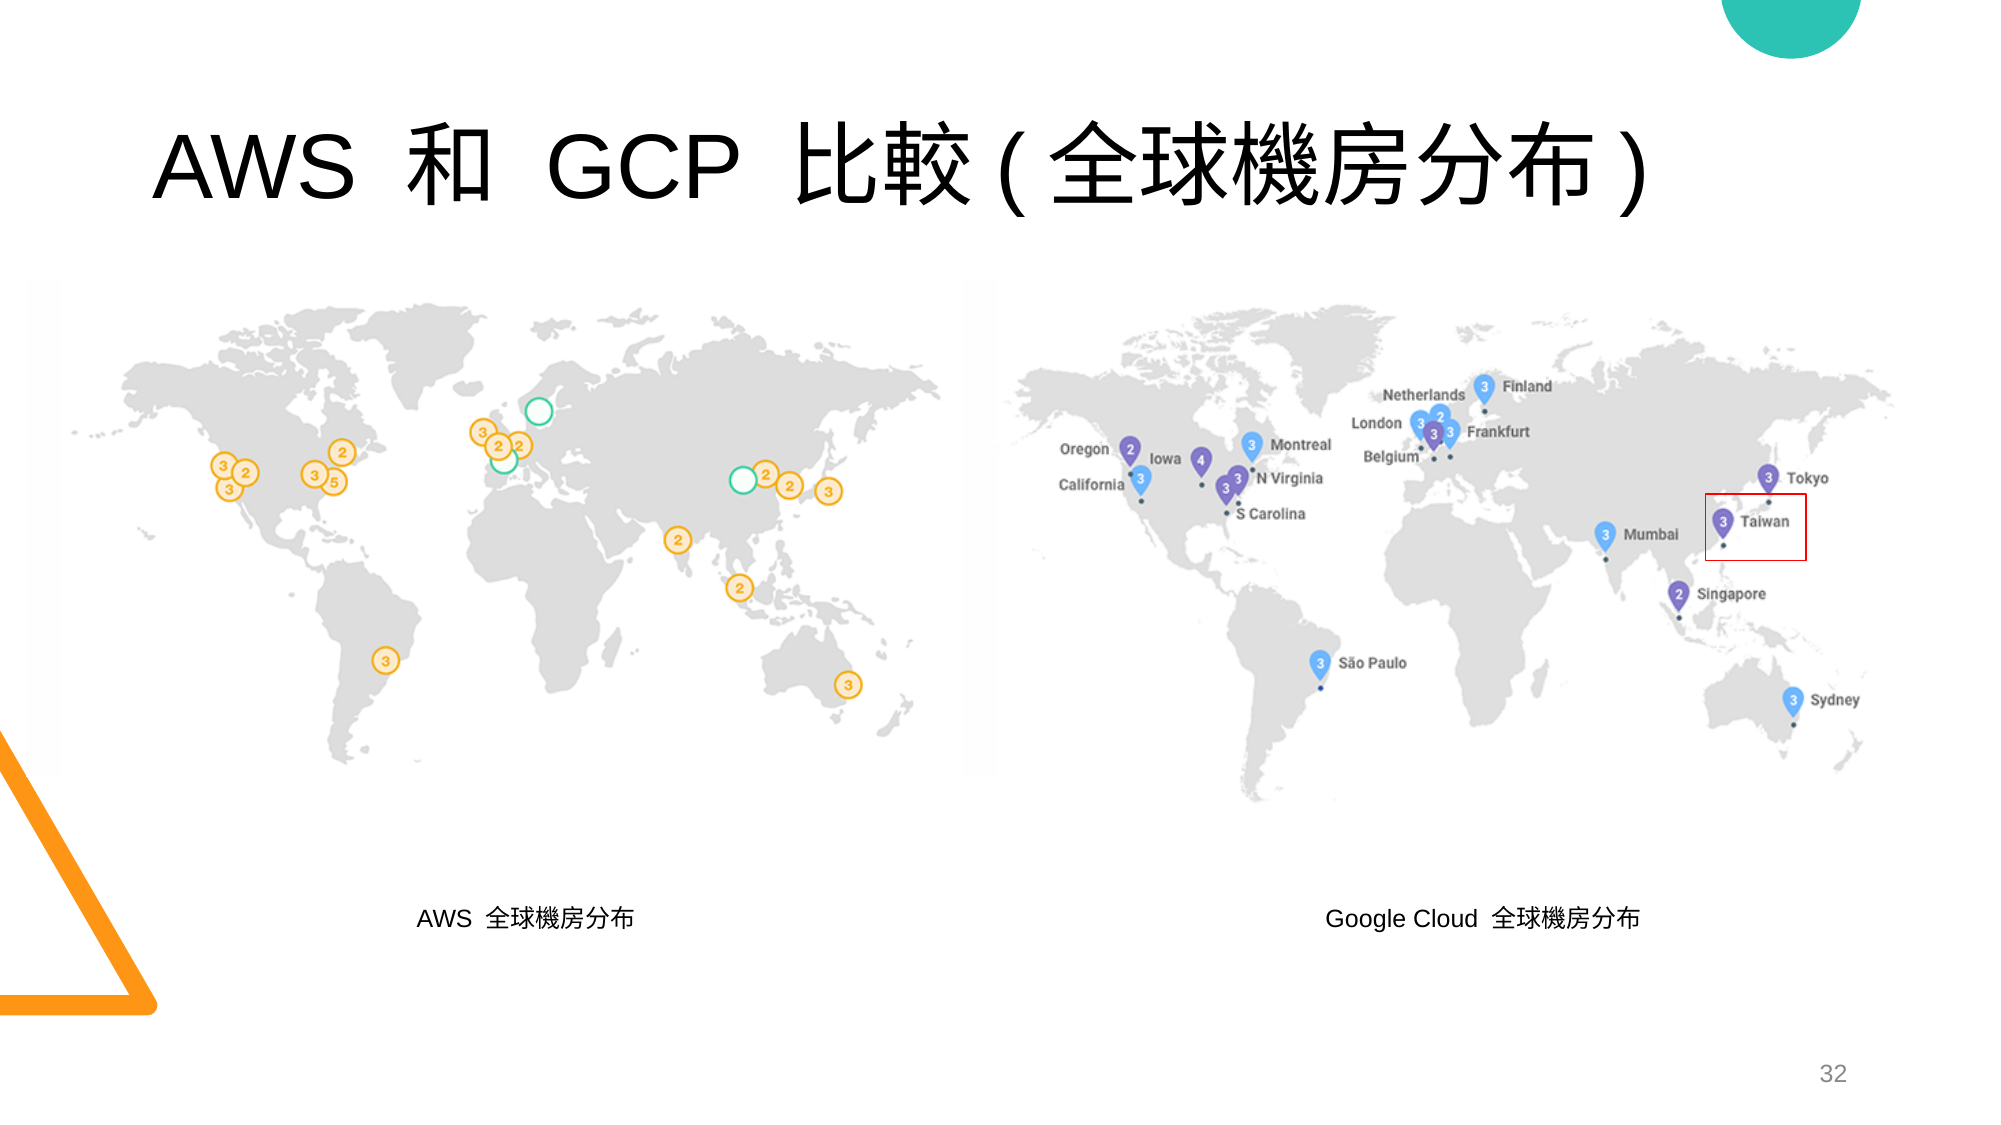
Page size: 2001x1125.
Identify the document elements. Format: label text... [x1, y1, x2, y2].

picture [26, 278, 1990, 811]
text_box Google Cloud 全球機房分布 [1161, 887, 1807, 948]
slide_number <number> [1412, 1042, 1863, 1103]
text_box AWS 全球機房分布 [280, 887, 773, 948]
title AWS 和 GCP 比較(全球機房分布) [137, 59, 1863, 278]
